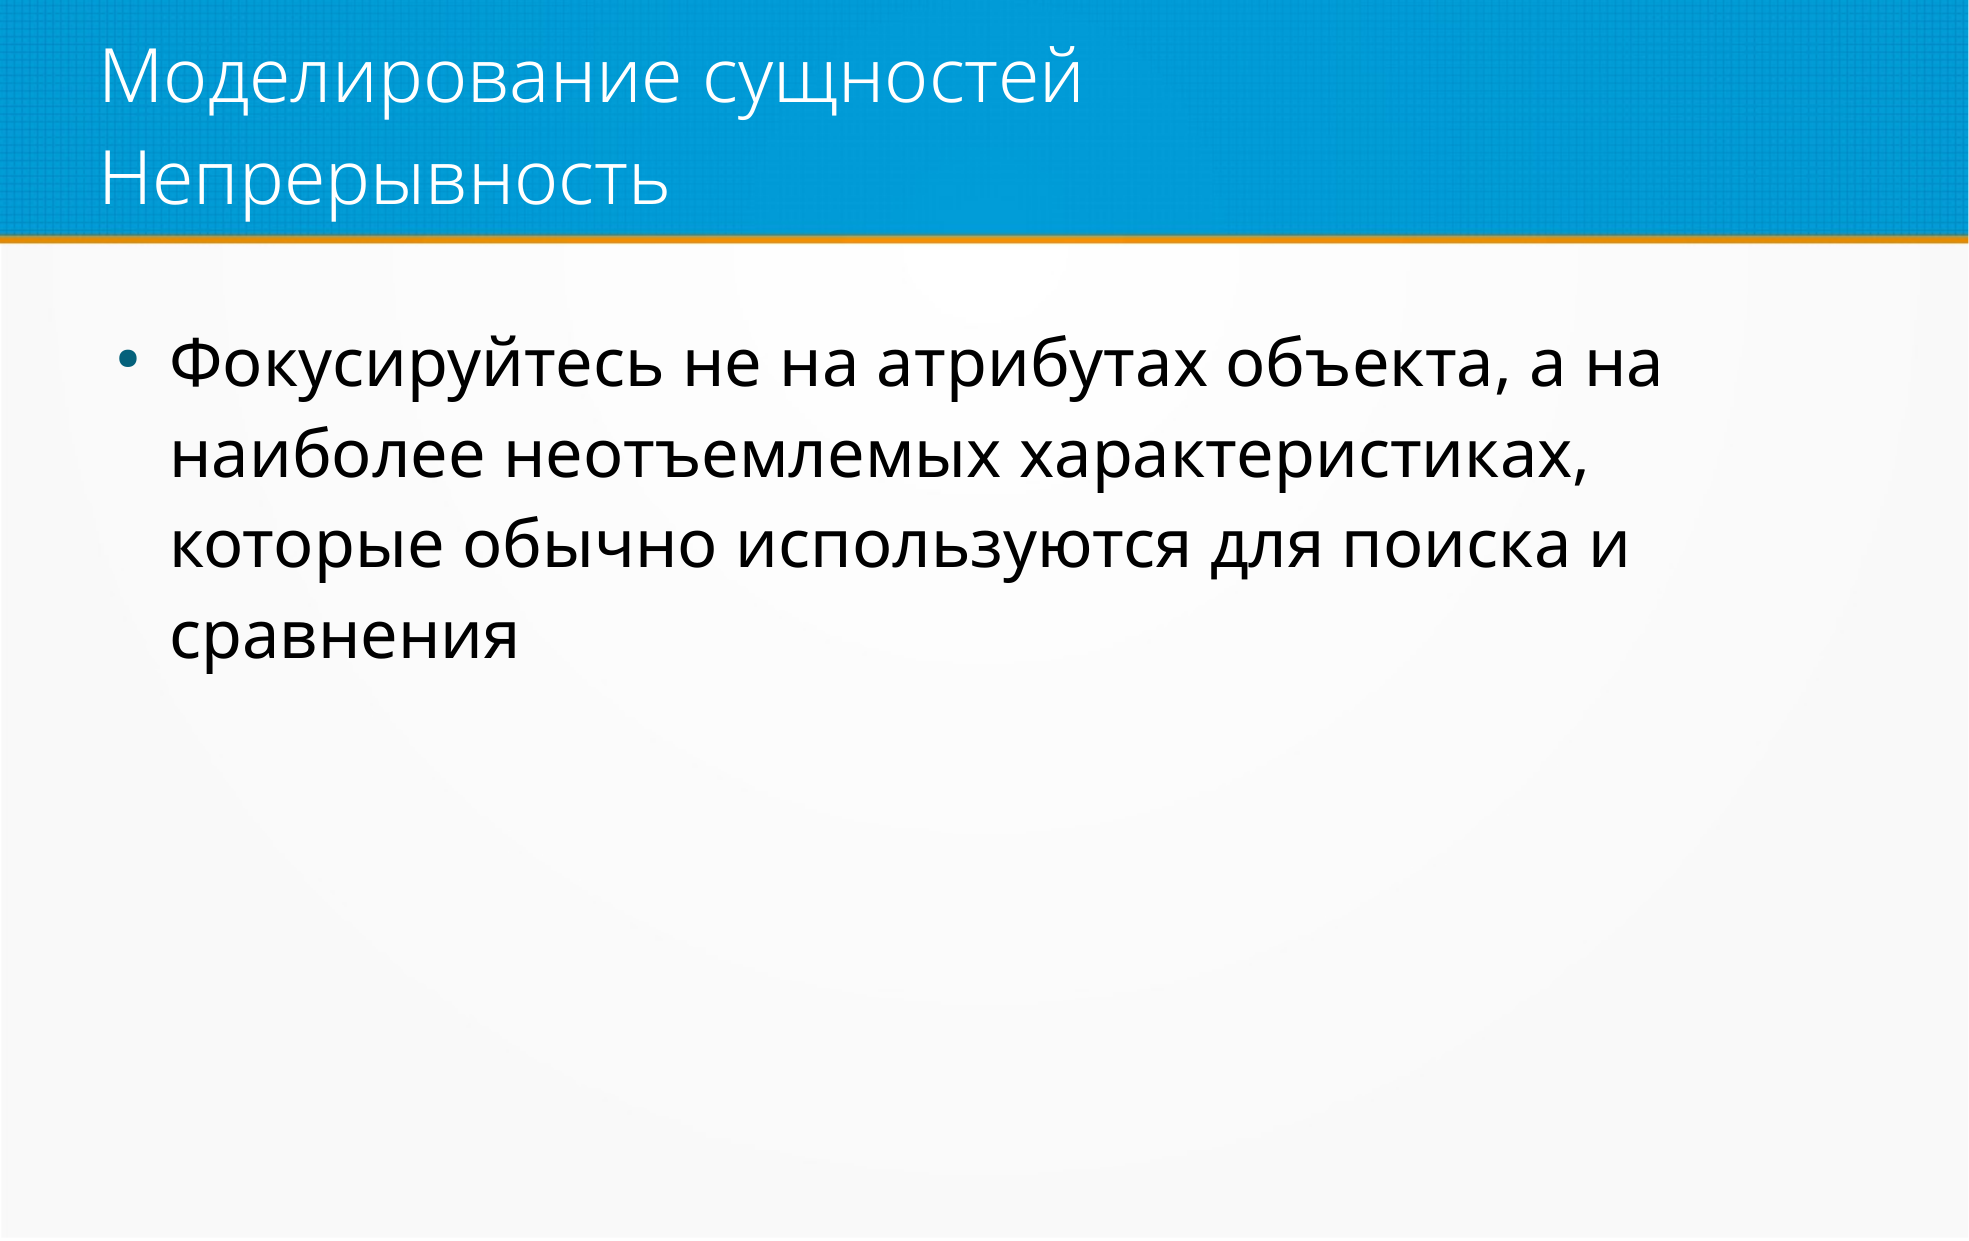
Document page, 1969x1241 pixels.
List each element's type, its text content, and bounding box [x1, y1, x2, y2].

picture [0, 233, 1969, 1241]
list Фокусируйтесь не на атрибутах объекта, а на наиболее неотъемлемых характеристиках, которые обычно используются для поиска и сравнения [98, 315, 1861, 1081]
title Моделирование сущностей Непрерывность [98, 19, 1870, 227]
